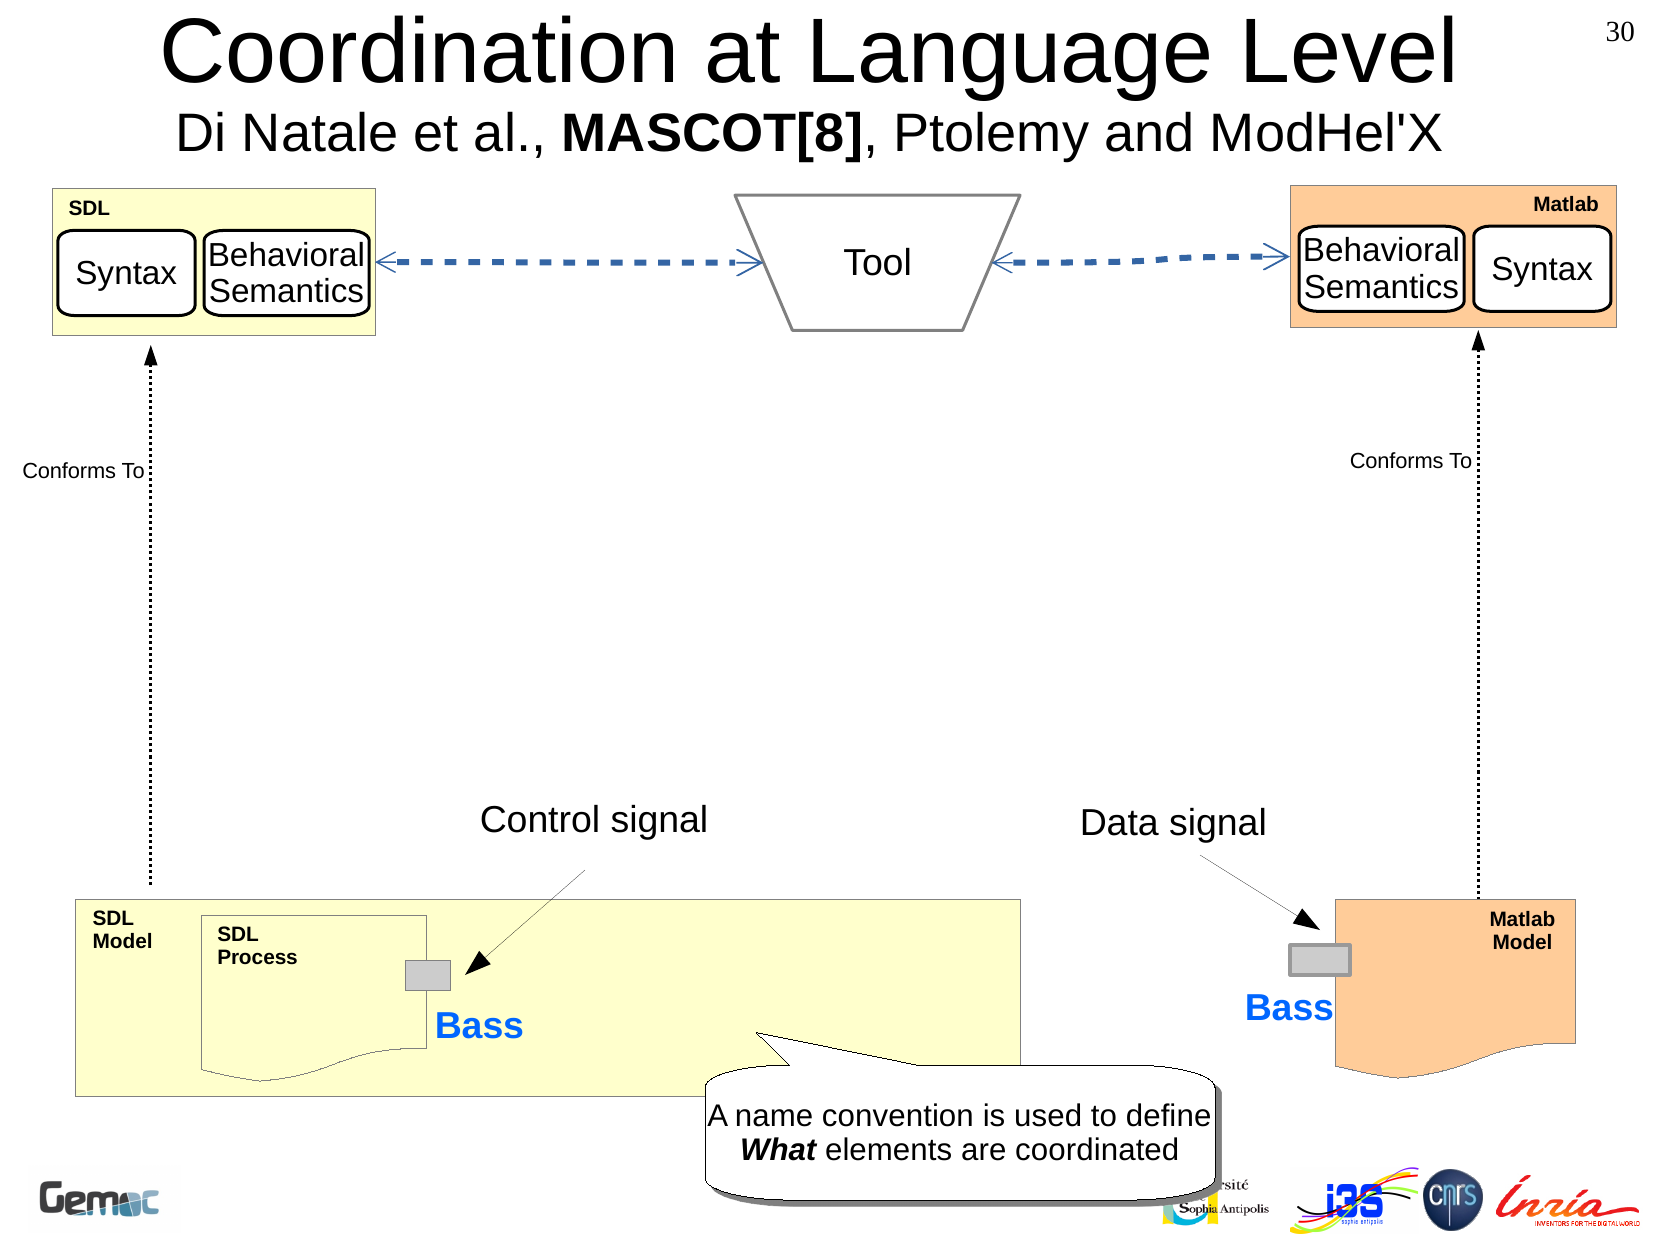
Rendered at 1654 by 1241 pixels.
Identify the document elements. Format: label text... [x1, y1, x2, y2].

text_box SDL Process [202, 915, 352, 977]
text_box A name convention is used to define What elements are coordinated [705, 1032, 1216, 1201]
text_box [1290, 266, 1617, 328]
title Coordination at Language Level Di Natale et al., MASCOT[8], Ptolemy and ModHel'X [0, 0, 1654, 266]
text_box Syntax [57, 266, 196, 316]
text_box Conforms To [7, 451, 226, 654]
text_box SDL Model [78, 899, 227, 961]
text_box Syntax [100, 266, 110, 281]
picture [1137, 1150, 1647, 1241]
text_box Bass [1230, 979, 1426, 1079]
text_box [1290, 899, 1576, 1075]
text_box Tool [765, 266, 990, 331]
text_box Data signal [1065, 793, 1351, 935]
text_box Bass [420, 997, 616, 1096]
text_box Behavioral Semantics [1299, 266, 1465, 312]
text_box Behavioral Semantics [204, 266, 370, 316]
text_box Syntax [1473, 266, 1611, 312]
text_box [52, 266, 376, 336]
text_box Matlab Model [1440, 900, 1606, 962]
text_box Control signal [465, 790, 751, 962]
text_box [75, 899, 1021, 1097]
text_box Conforms To [1335, 441, 1553, 598]
